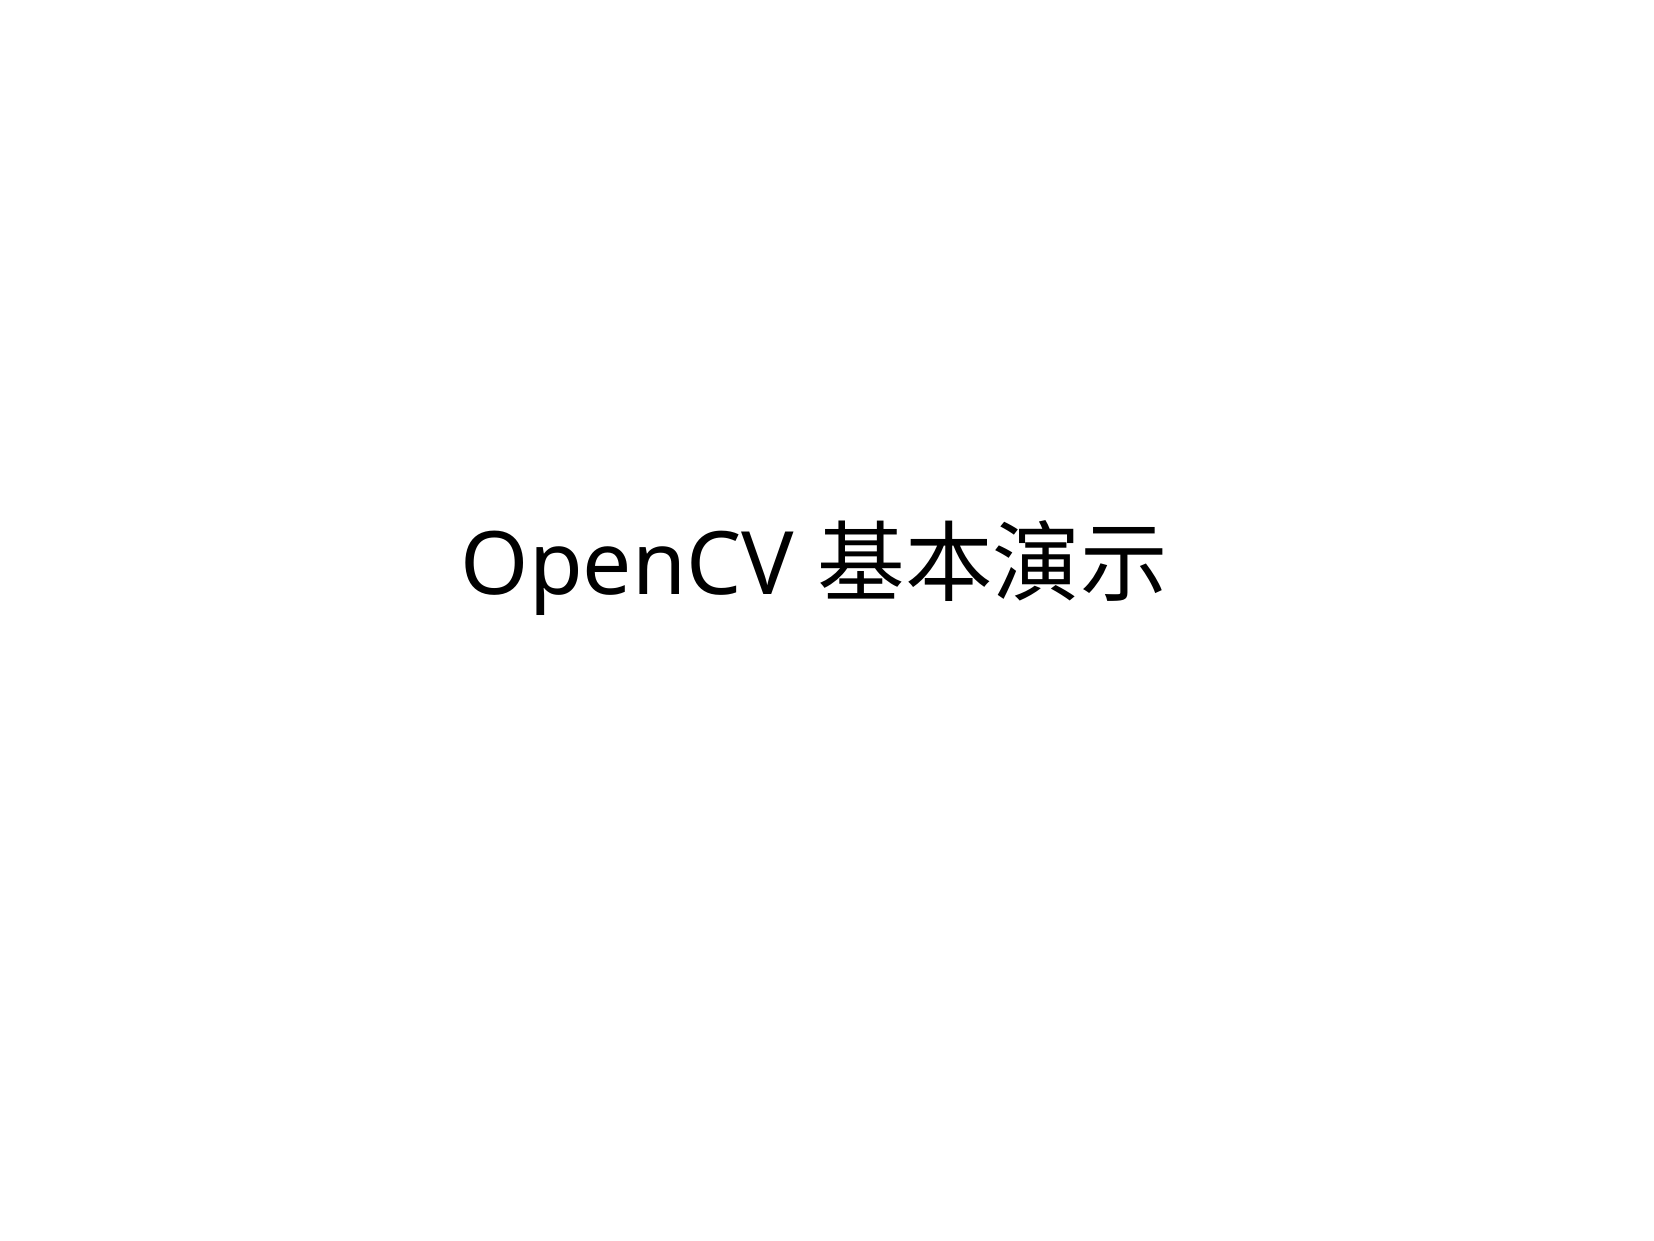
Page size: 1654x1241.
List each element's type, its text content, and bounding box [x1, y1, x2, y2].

text_box OpenCV基本演示 [446, 485, 1220, 627]
